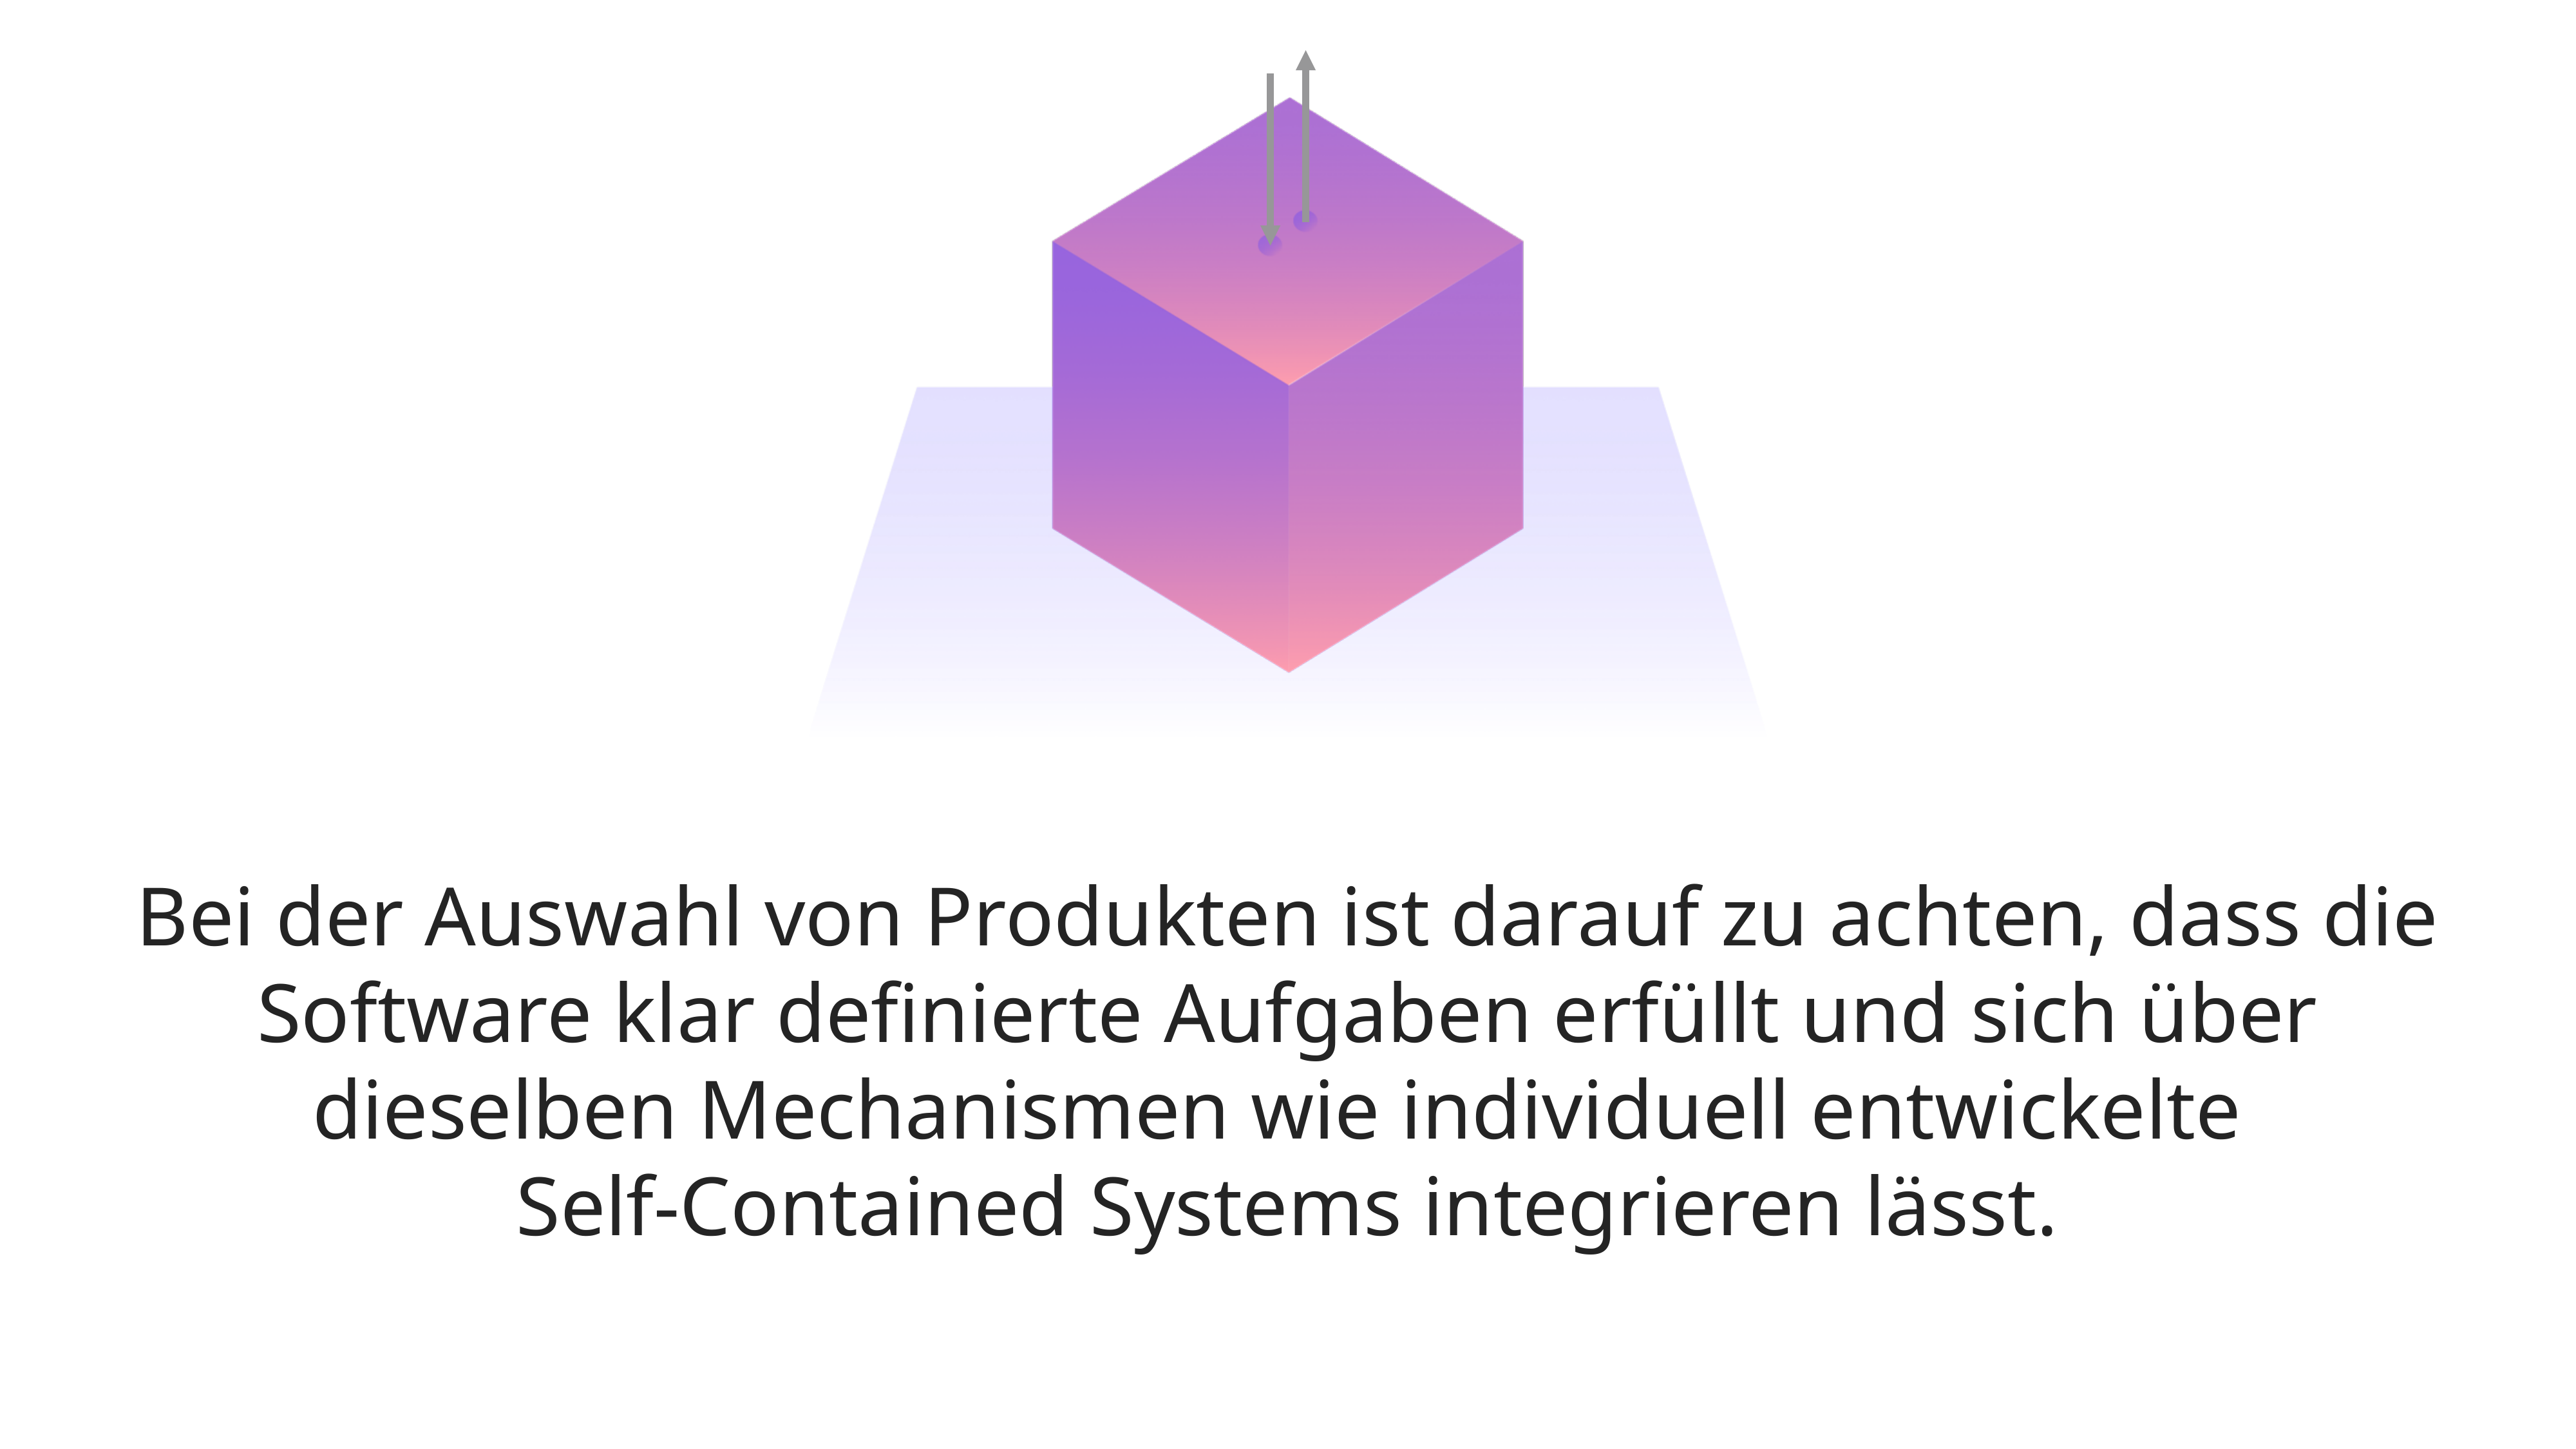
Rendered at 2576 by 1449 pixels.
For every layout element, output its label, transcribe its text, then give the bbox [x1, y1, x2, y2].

list Bei der Auswahl von Produkten ist darauf zu achten, dass die Software klar definierte Aufgaben erfüllt und sich über dieselben Mechanismen wie individuell entwickelte Self-Contained Systems integrieren lässt. [116, 773, 2460, 1343]
picture [806, 97, 1770, 741]
